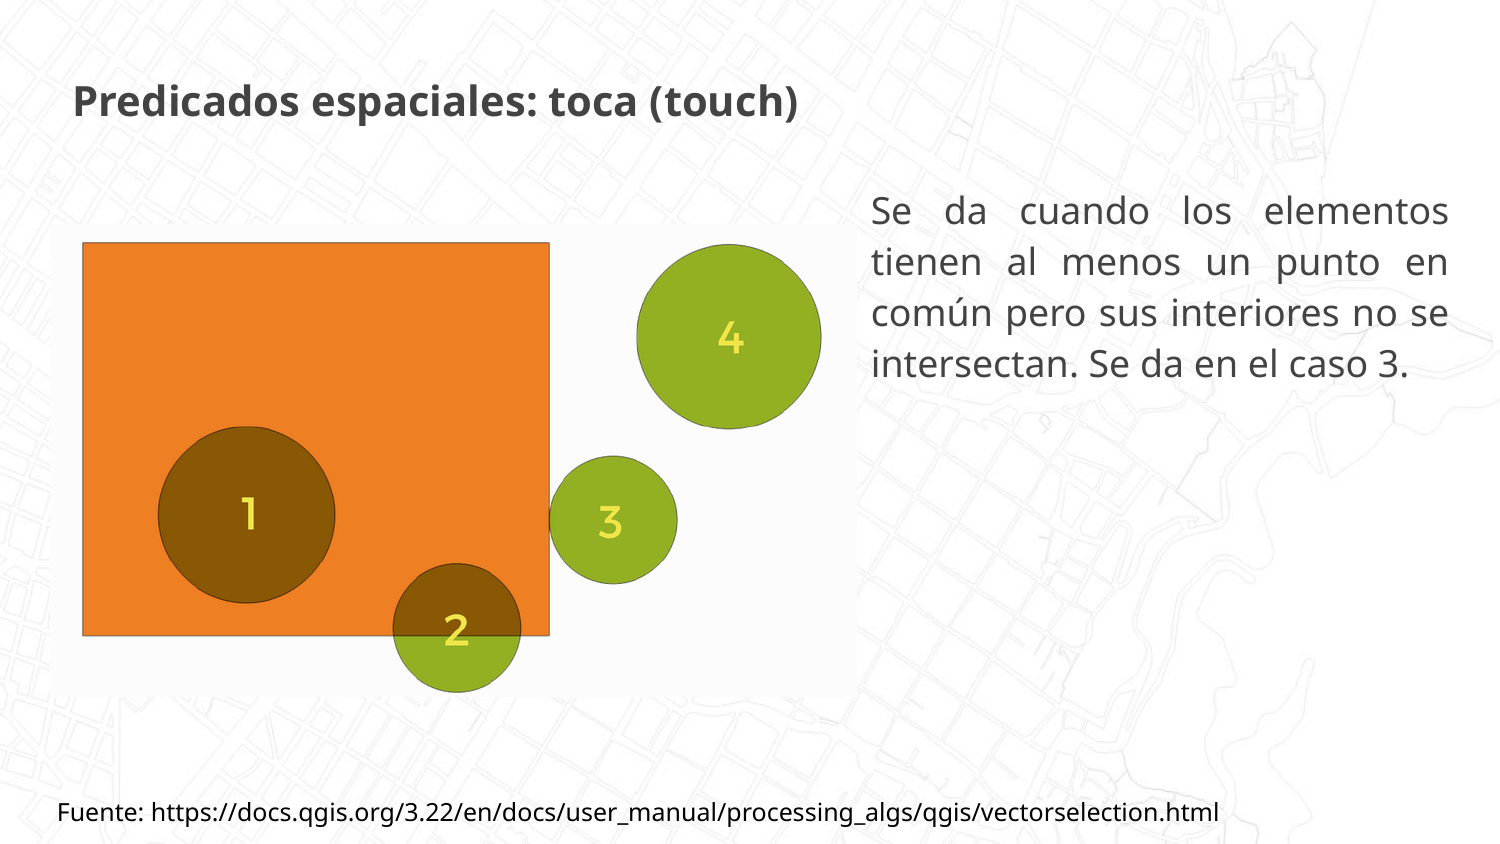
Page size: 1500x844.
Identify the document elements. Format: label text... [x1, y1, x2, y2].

text_box Fuente: https://docs.qgis.org/3.22/en/docs/user_manual/processing_algs/qgis/vectorselection.html [42, 787, 1500, 844]
text_box Predicados espaciales: toca (touch) [57, 64, 1004, 198]
text_box Se da cuando los elementos tienen al menos un punto en común pero sus interiores no se intersectan. Se da en el caso 3. [856, 177, 1465, 709]
picture [0, 0, 1500, 844]
